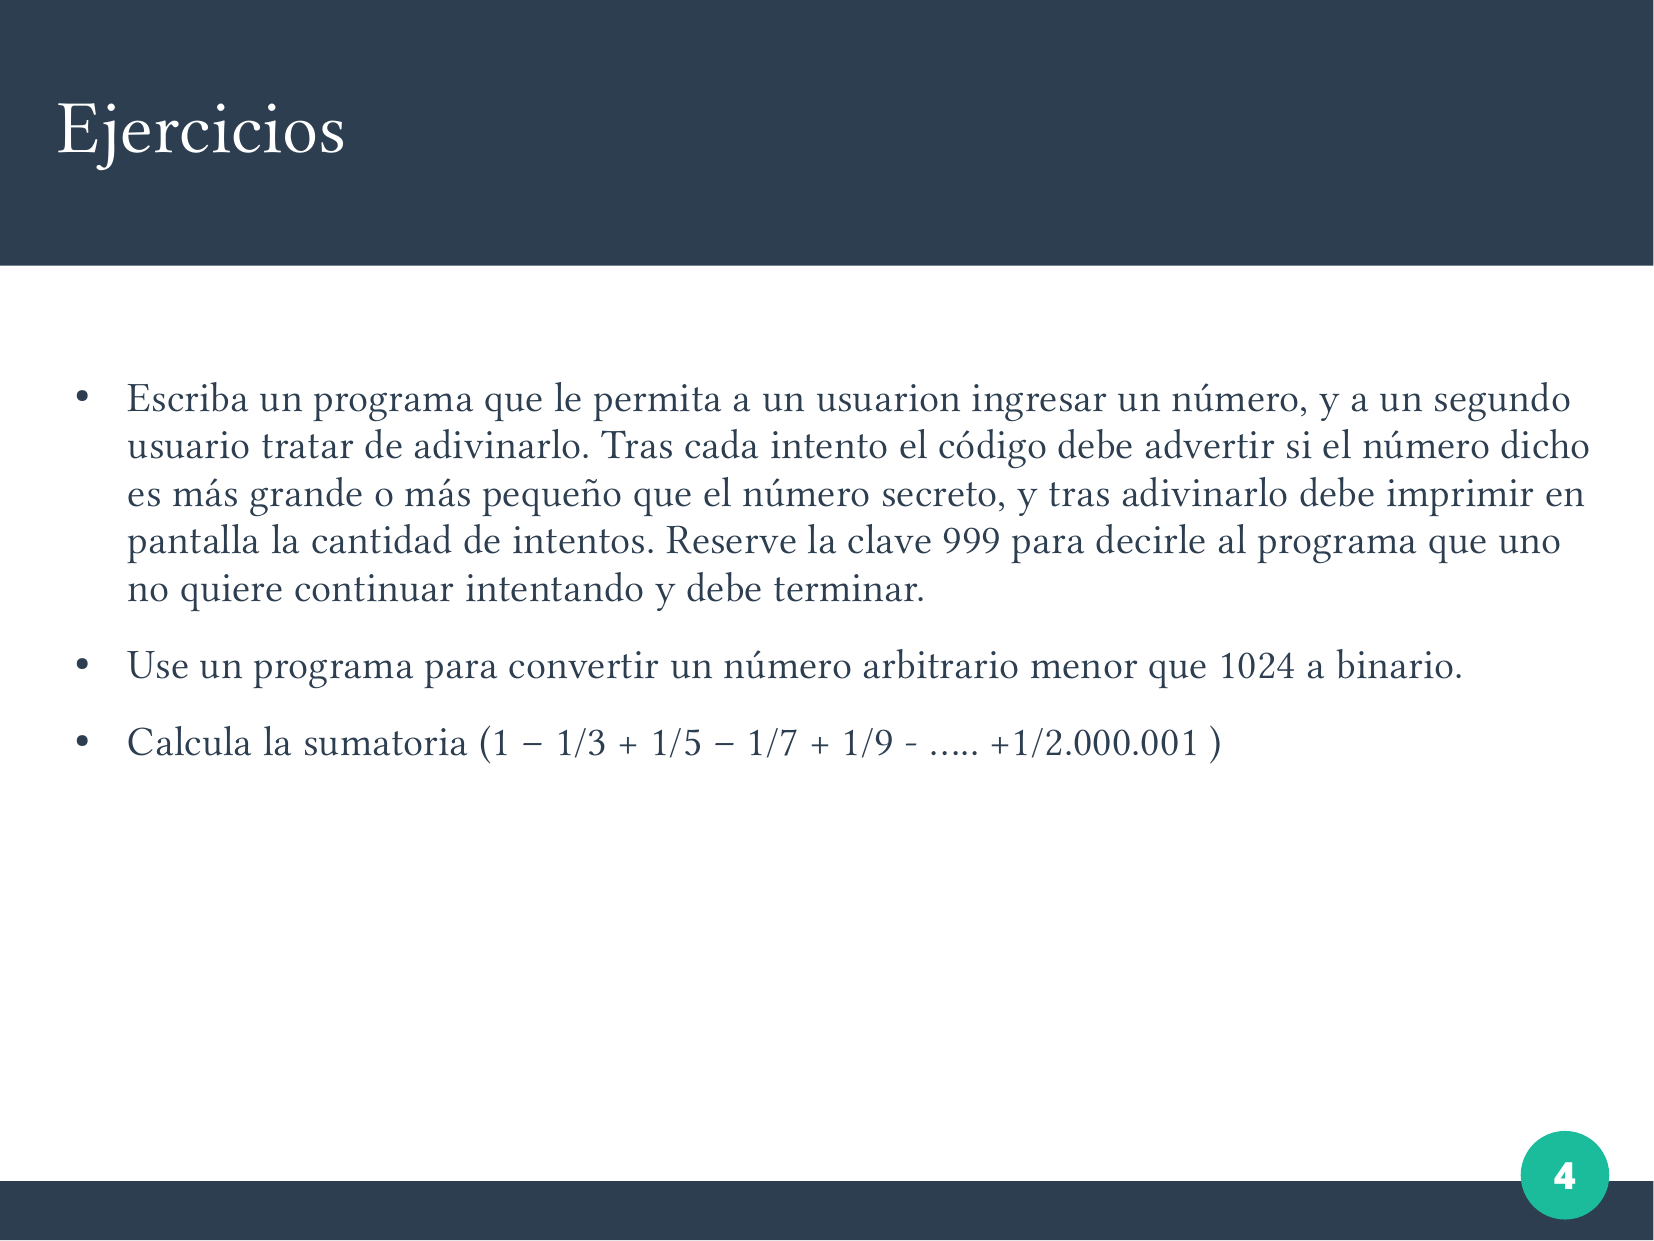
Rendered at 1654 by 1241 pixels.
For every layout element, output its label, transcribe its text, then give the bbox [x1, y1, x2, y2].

list Escriba un programa que le permita a un usuarion ingresar un número, y a un segundo usuario tratar de adivinarlo. Tras cada intento el código debe advertir si el número dicho es más grande o más pequeño que el número secreto, y tras adivinarlo debe imprimir en pantalla la cantidad de intentos. Reserve la clave 999 para decirle al programa que uno no quiere continuar intentando y debe terminar. Use un programa para convertir un número arbitrario menor que 1024 a binario. Calcula la sumatoria (1 – 1/3 + 1/5 – 1/7 + 1/9 - ….. +1/2.000.001 ) [57, 296, 1593, 1124]
title Ejercicios [57, 49, 1594, 207]
